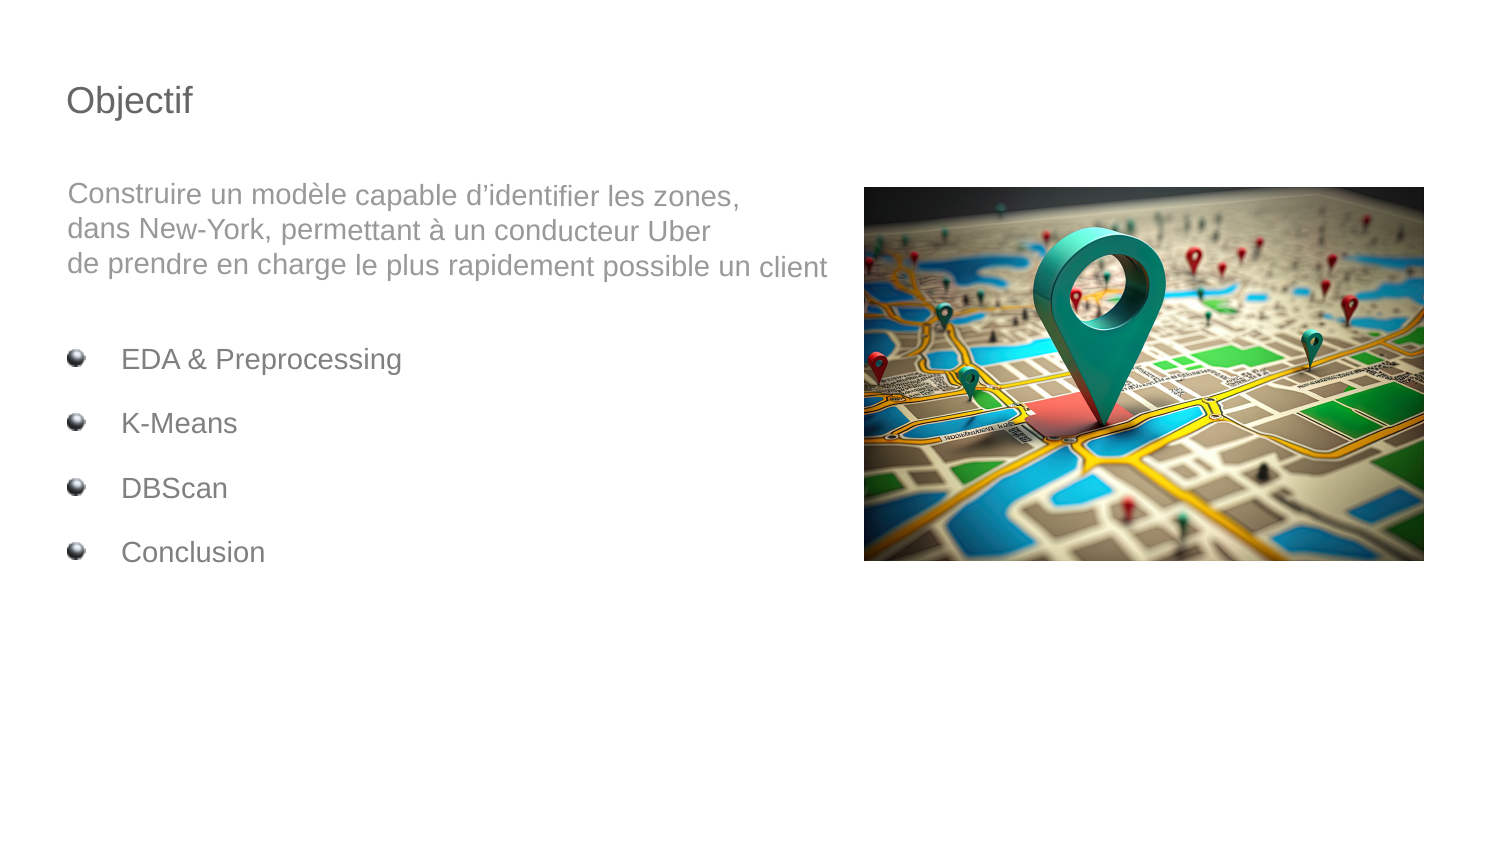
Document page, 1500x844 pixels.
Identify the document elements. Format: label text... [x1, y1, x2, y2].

list Construire un modèle capable d’identifier les zones, dans New-York, permettant à un conducteur Uber de prendre en charge le plus rapidement possible un client [52, 166, 911, 304]
title Objectif [51, 61, 438, 156]
list EDA & Preprocessing K-Means DBScan Conclusion [35, 307, 709, 727]
picture [864, 187, 1424, 562]
